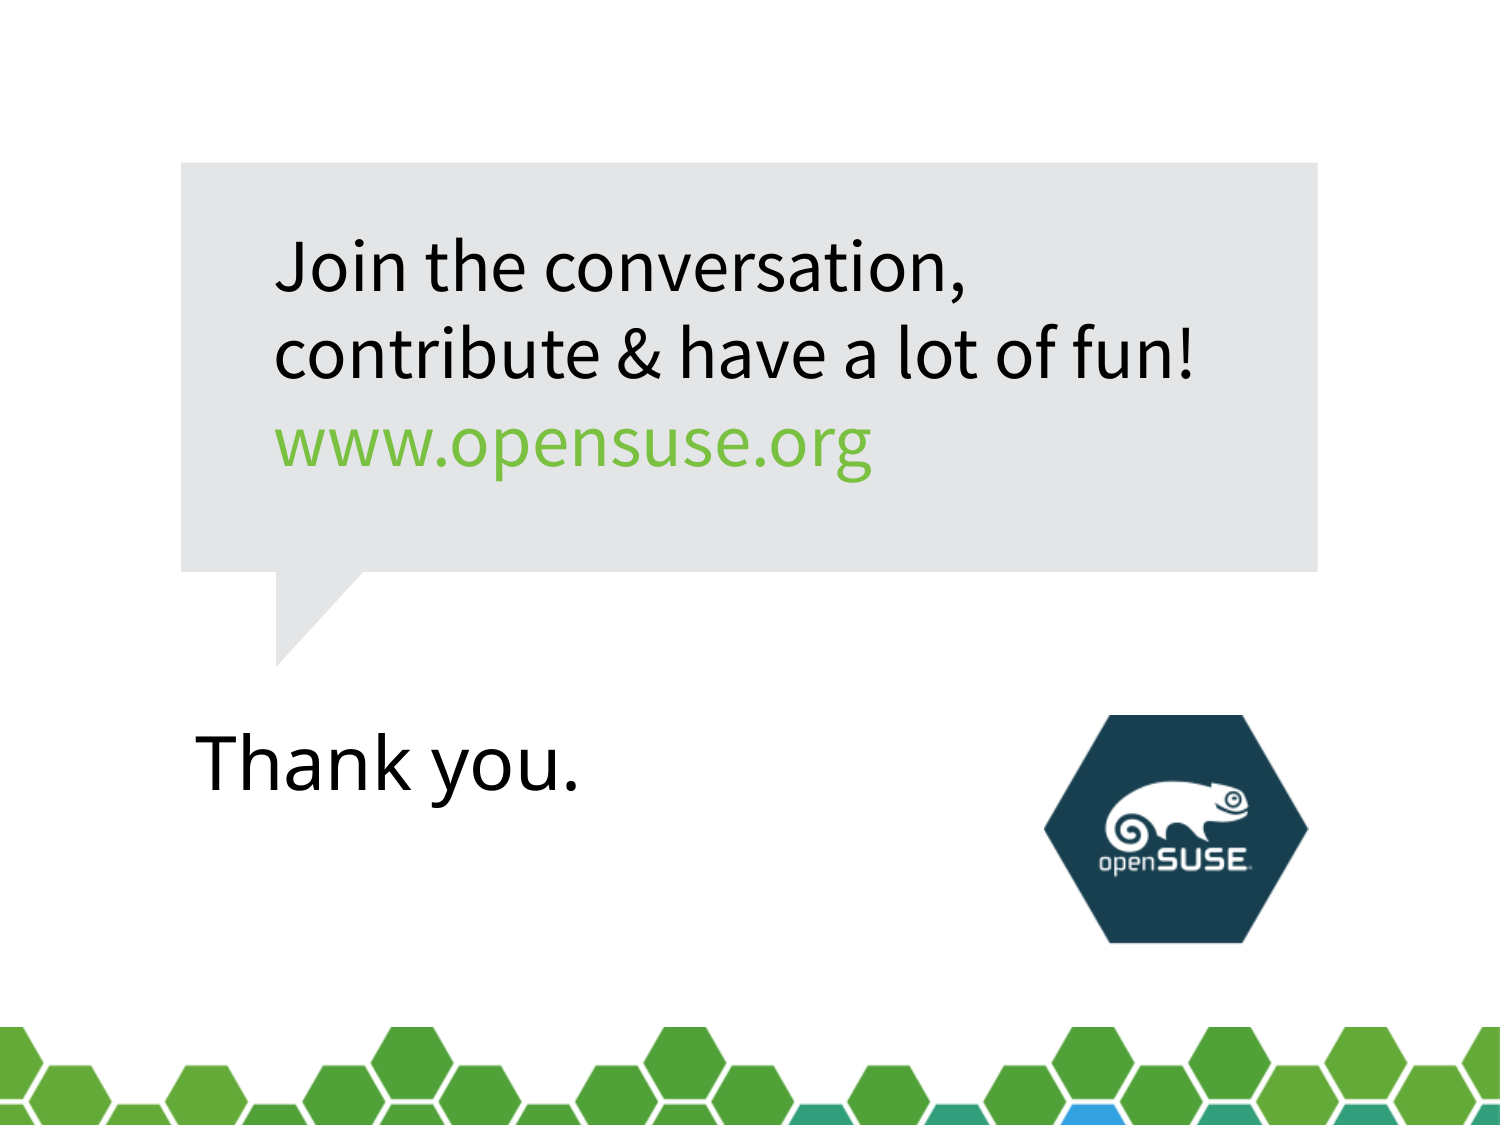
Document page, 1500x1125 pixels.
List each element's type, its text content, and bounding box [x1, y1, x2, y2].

text_box Join the conversation, contribute & have a lot of fun! www.opensuse.org [259, 213, 1334, 609]
picture [0, 1027, 1500, 1125]
picture [1044, 715, 1309, 945]
